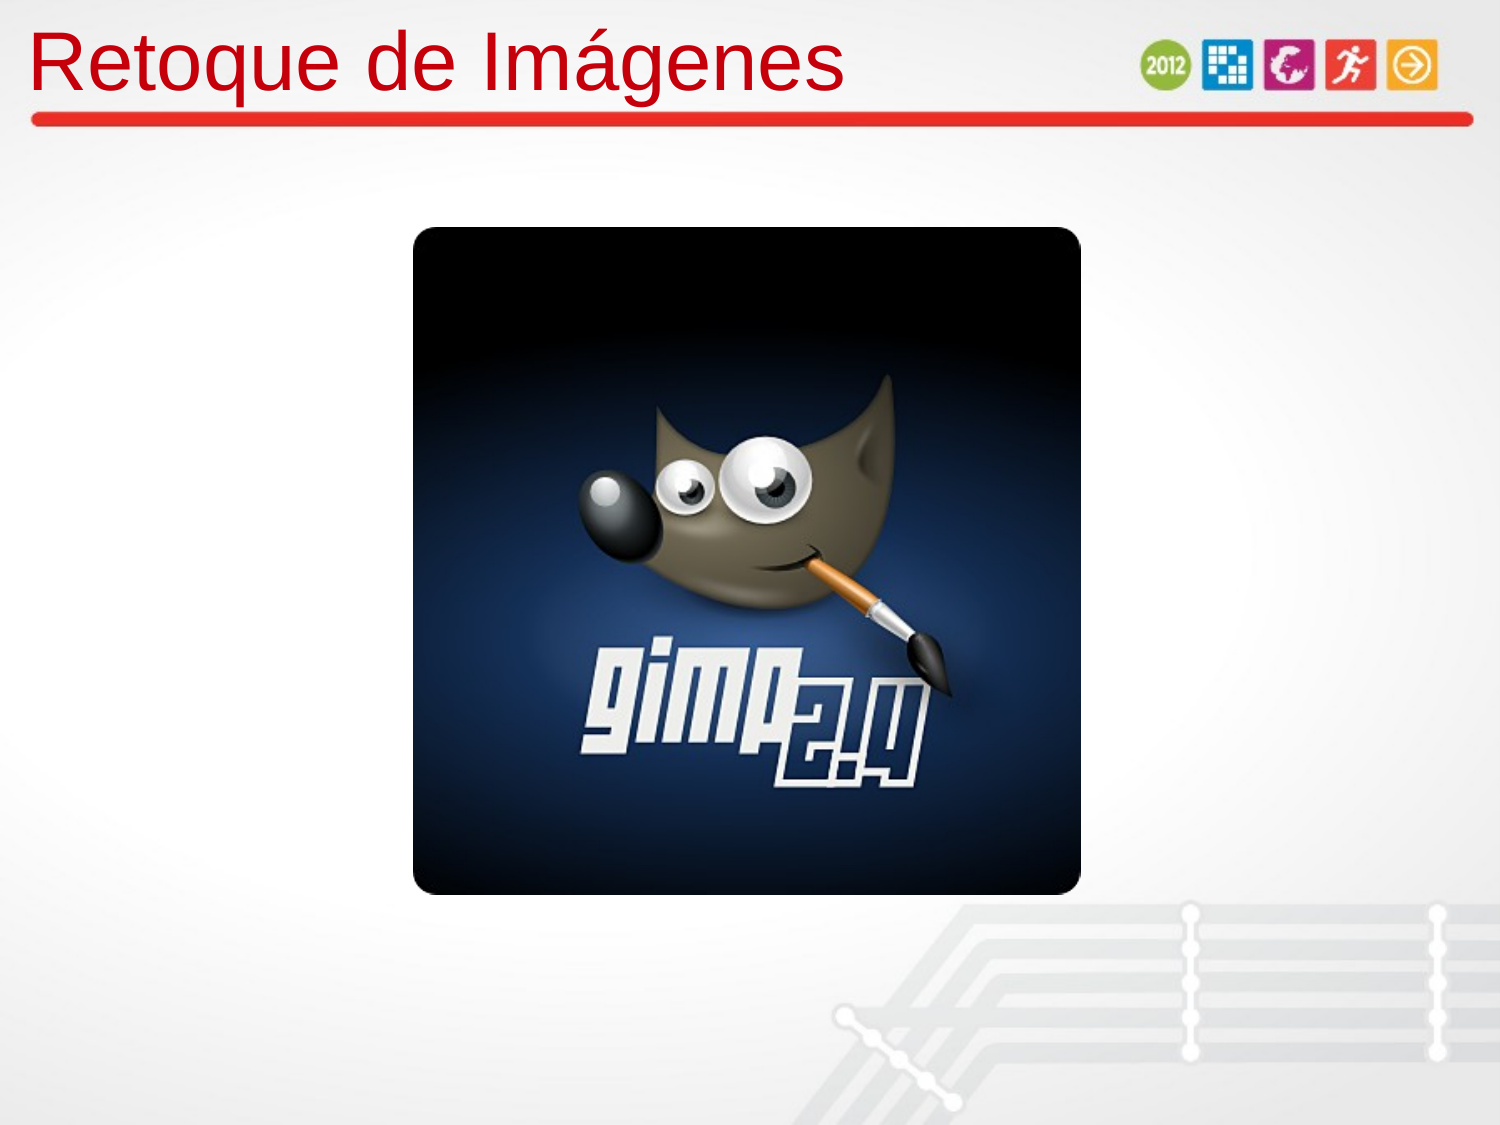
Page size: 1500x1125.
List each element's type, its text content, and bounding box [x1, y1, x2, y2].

picture [0, 0, 1500, 1125]
title Retoque de Imágenes [12, 0, 976, 121]
